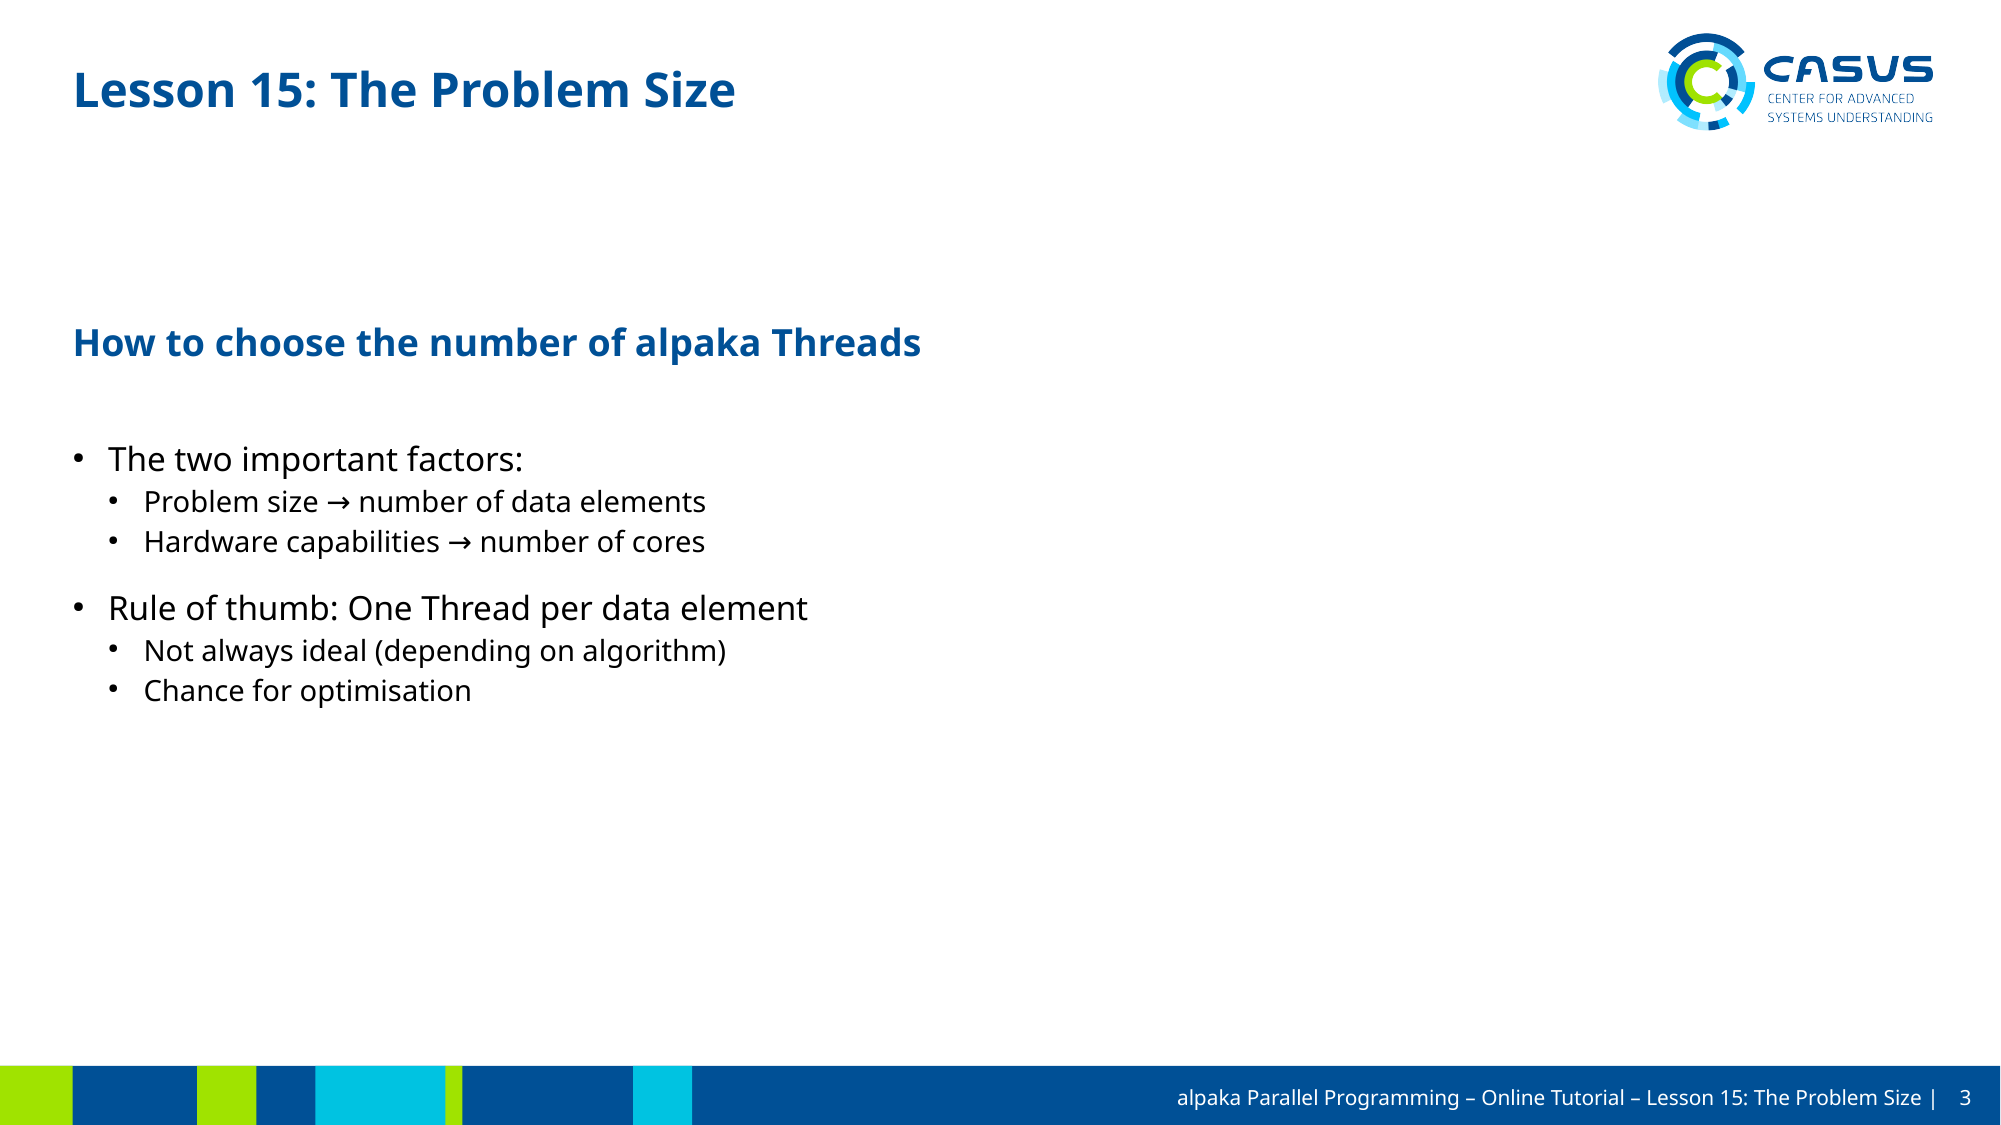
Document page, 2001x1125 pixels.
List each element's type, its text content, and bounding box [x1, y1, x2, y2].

title Lesson 15: The Problem Size [72, 54, 1620, 123]
picture [1658, 33, 1933, 131]
list How to choose the number of alpaka Threads The two important factors: Problem size → number of data elements Hardware capabilities → number of cores Rule of thumb: One Thread per data element Not always ideal (depending on algorithm) Chance for optimisation [72, 316, 1620, 979]
